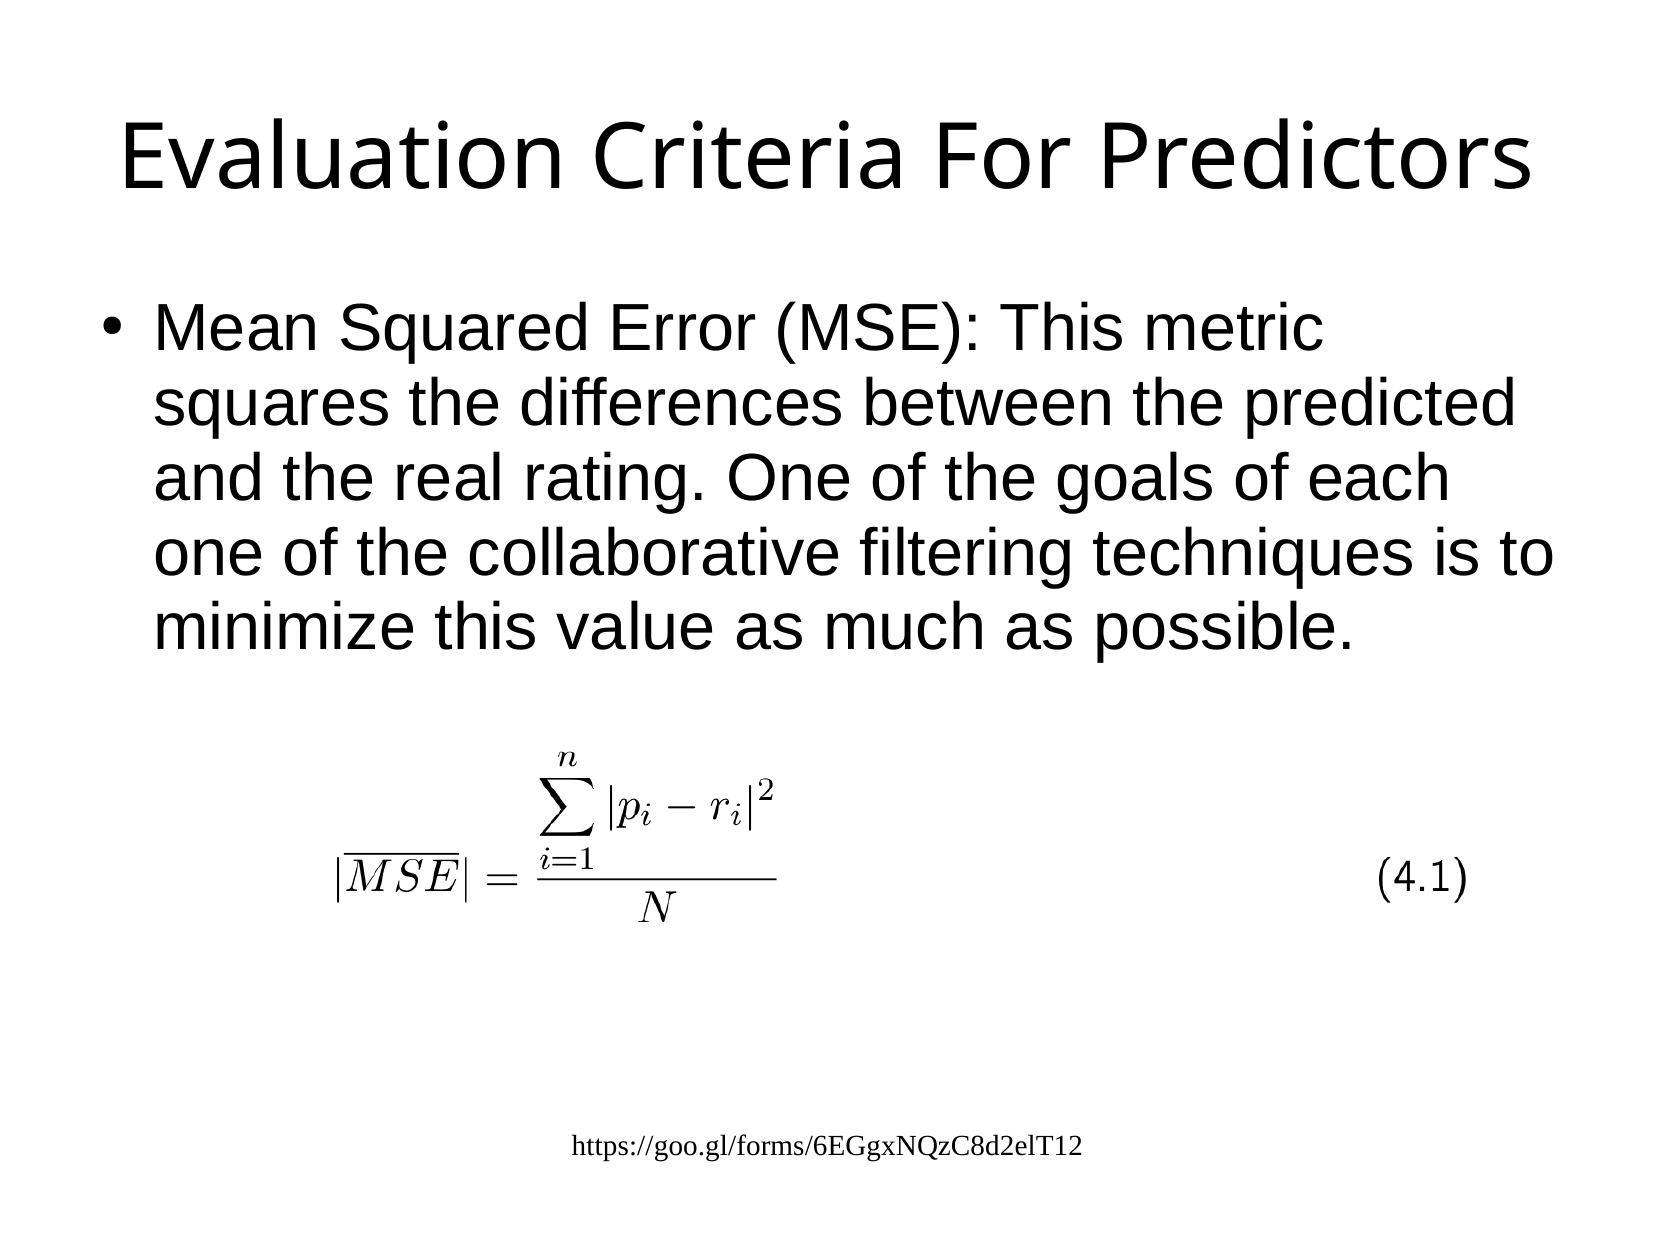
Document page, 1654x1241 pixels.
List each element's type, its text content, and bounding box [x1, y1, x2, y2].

picture [282, 726, 1475, 939]
title Evaluation Criteria For Predictors [82, 49, 1571, 257]
list Mean Squared Error (MSE): This metric squares the differences between the predicted and the real rating. One of the goals of each one of the collaborative filtering techniques is to minimize this value as much as possible. [82, 290, 1571, 703]
